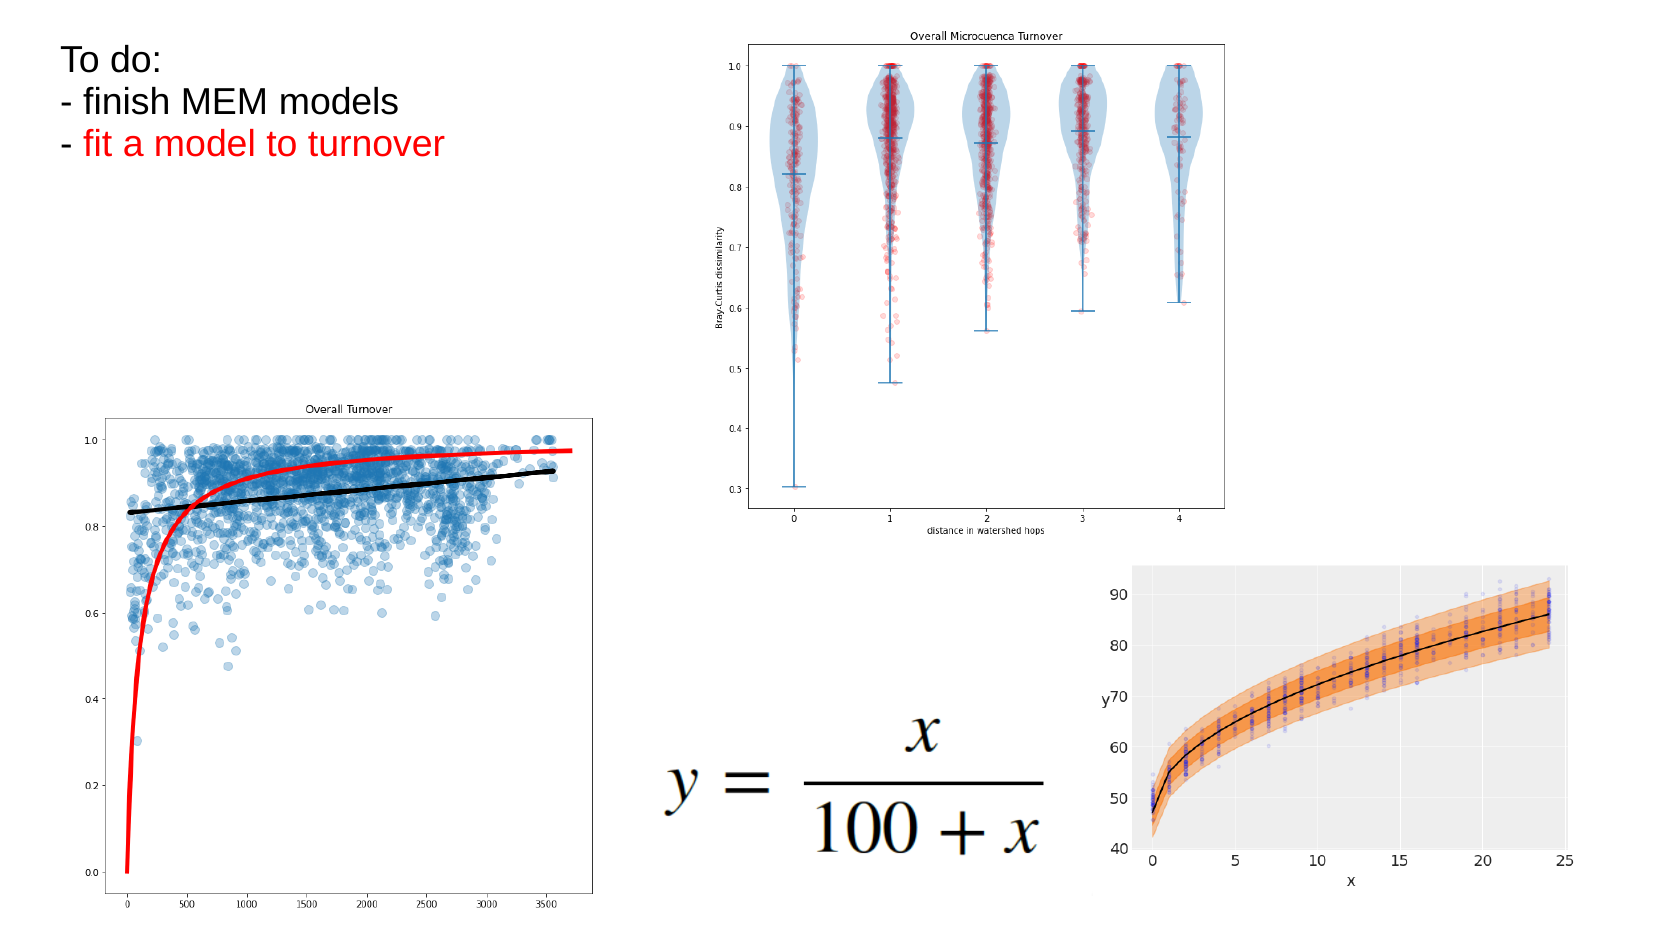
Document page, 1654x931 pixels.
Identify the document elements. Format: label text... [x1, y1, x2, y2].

picture [78, 398, 1582, 914]
text_box To do: - finish MEM models - fit a model to turnover [45, 31, 461, 173]
picture [710, 25, 1230, 540]
